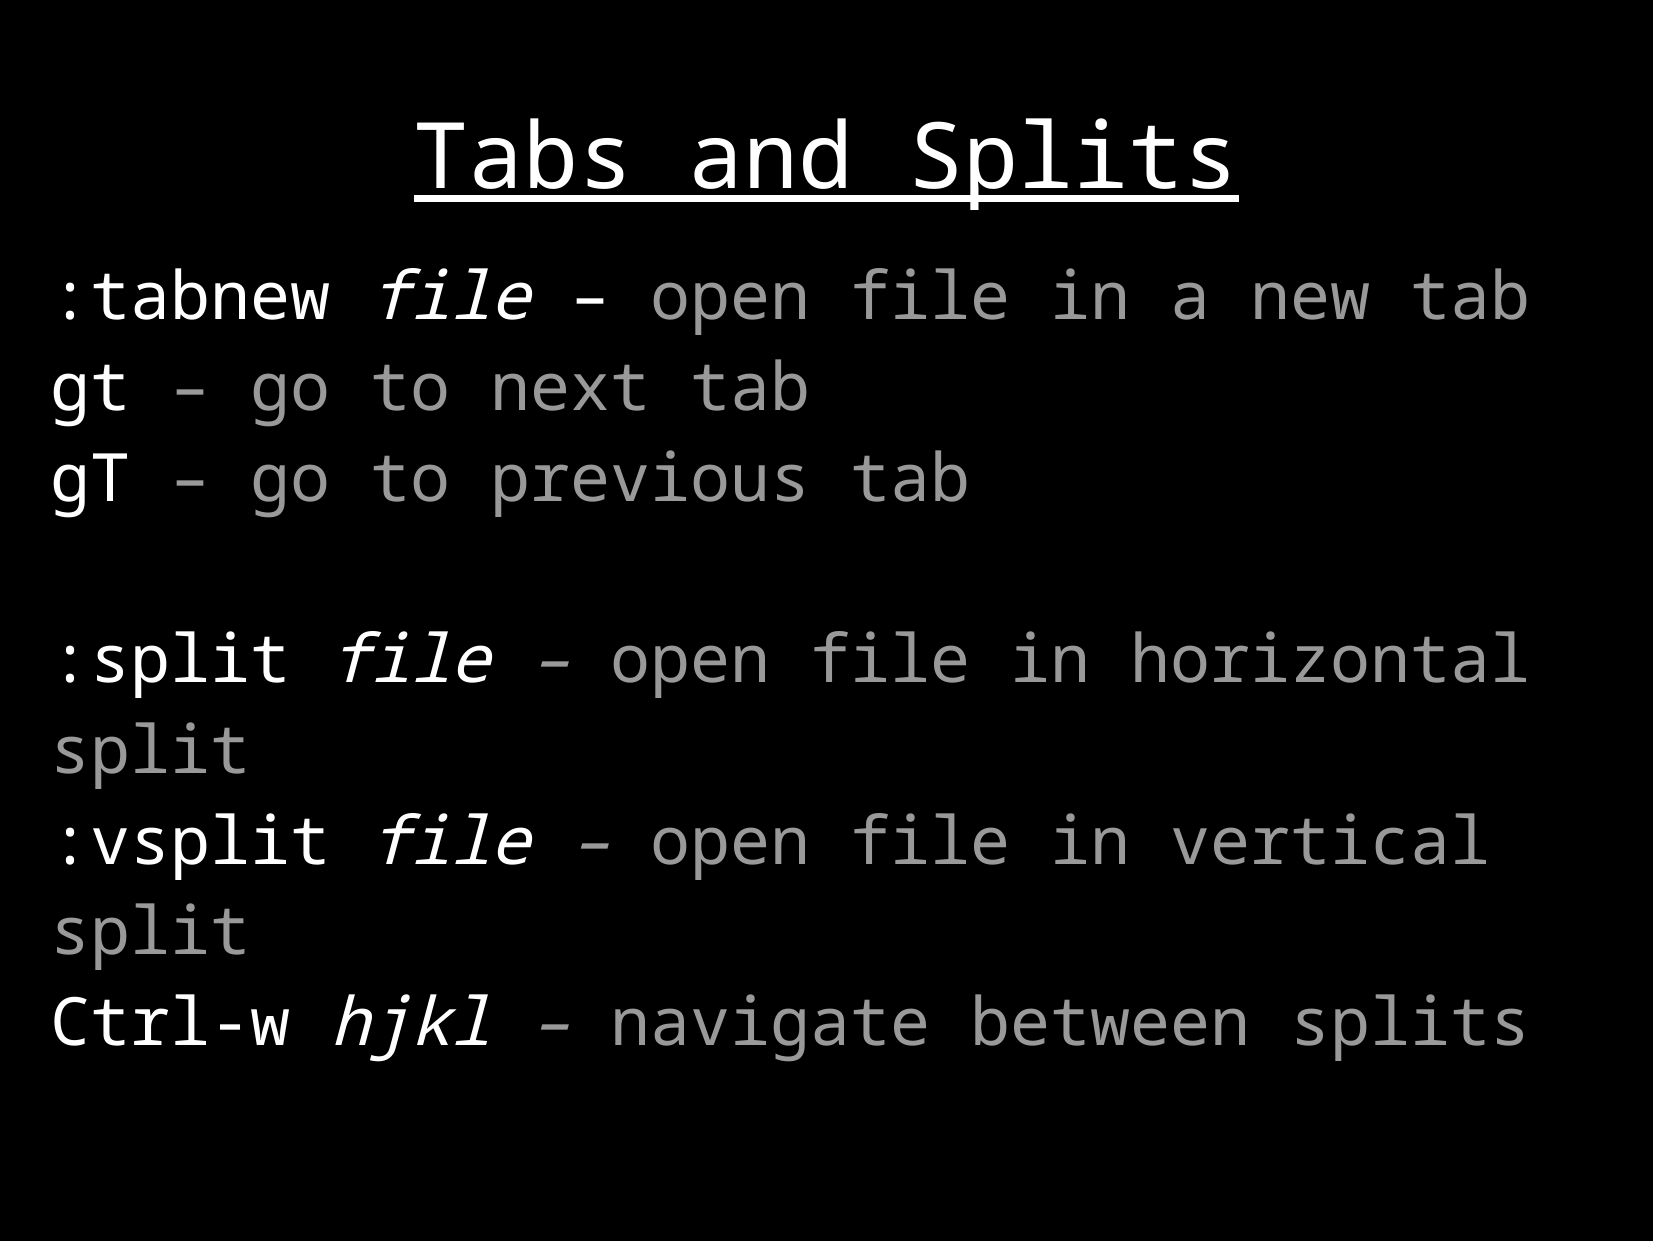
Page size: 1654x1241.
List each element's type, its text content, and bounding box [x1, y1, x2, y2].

subtitle :tabnew file – open file in a new tab gt – go to next tab gT – go to previous tab :split file – open file in horizontal split :vsplit file – open file in vertical split Ctrl-w hjkl – navigate between splits [15, 210, 1606, 1195]
title Tabs and Splits [82, 49, 1571, 210]
